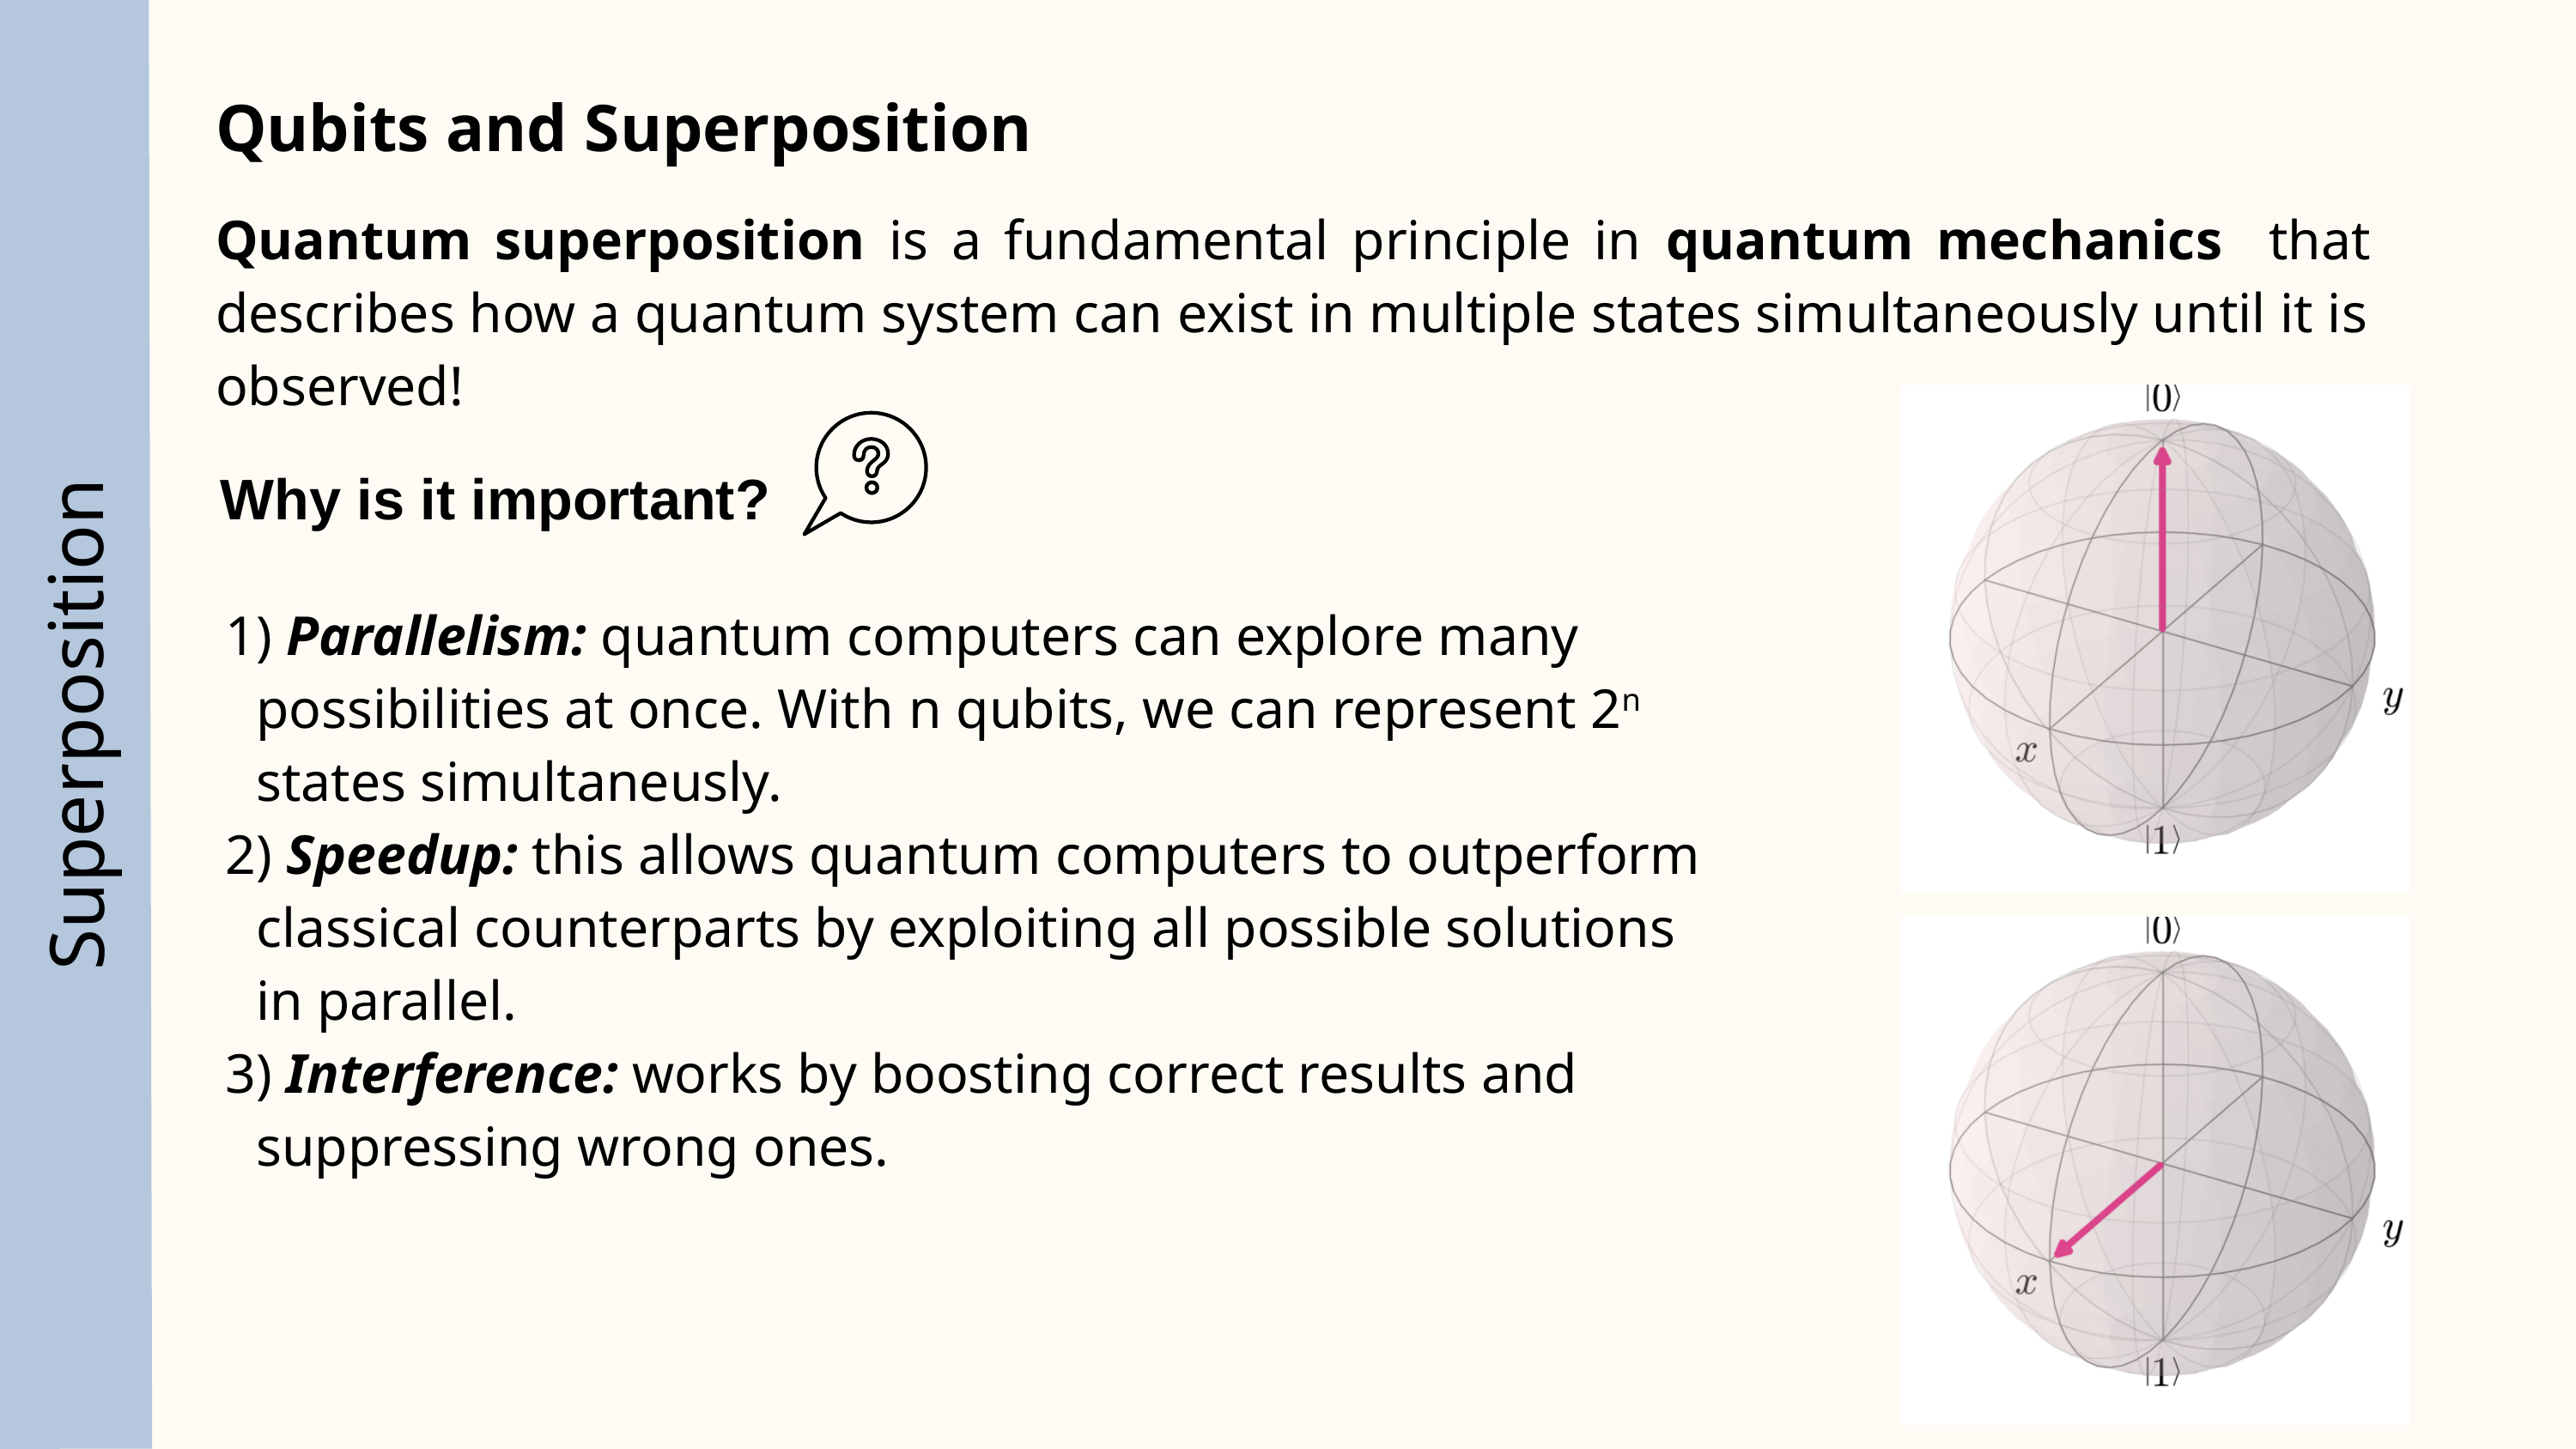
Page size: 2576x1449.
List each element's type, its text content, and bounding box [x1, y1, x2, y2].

text_box Quantum superposition is a fundamental principle in quantum mechanics that describes how a quantum system can exist in multiple states simultaneously until it is observed! [203, 196, 2384, 428]
picture [1901, 917, 2409, 1425]
picture [1901, 385, 2409, 893]
text_box Qubits and Superposition [203, 76, 1194, 177]
text_box [802, 410, 928, 537]
text_box Why is it important? [208, 461, 921, 547]
title Superposition [0, 0, 153, 1449]
text_box Parallelism: quantum computers can explore many possibilities at once. With n qubits, we can represent 2n states simultaneusly. Speedup: this allows quantum computers to outperform classical counterparts by exploiting all possible solutions in parallel. Interference: works by boosting correct results and suppressing wrong ones. [213, 591, 1750, 1189]
